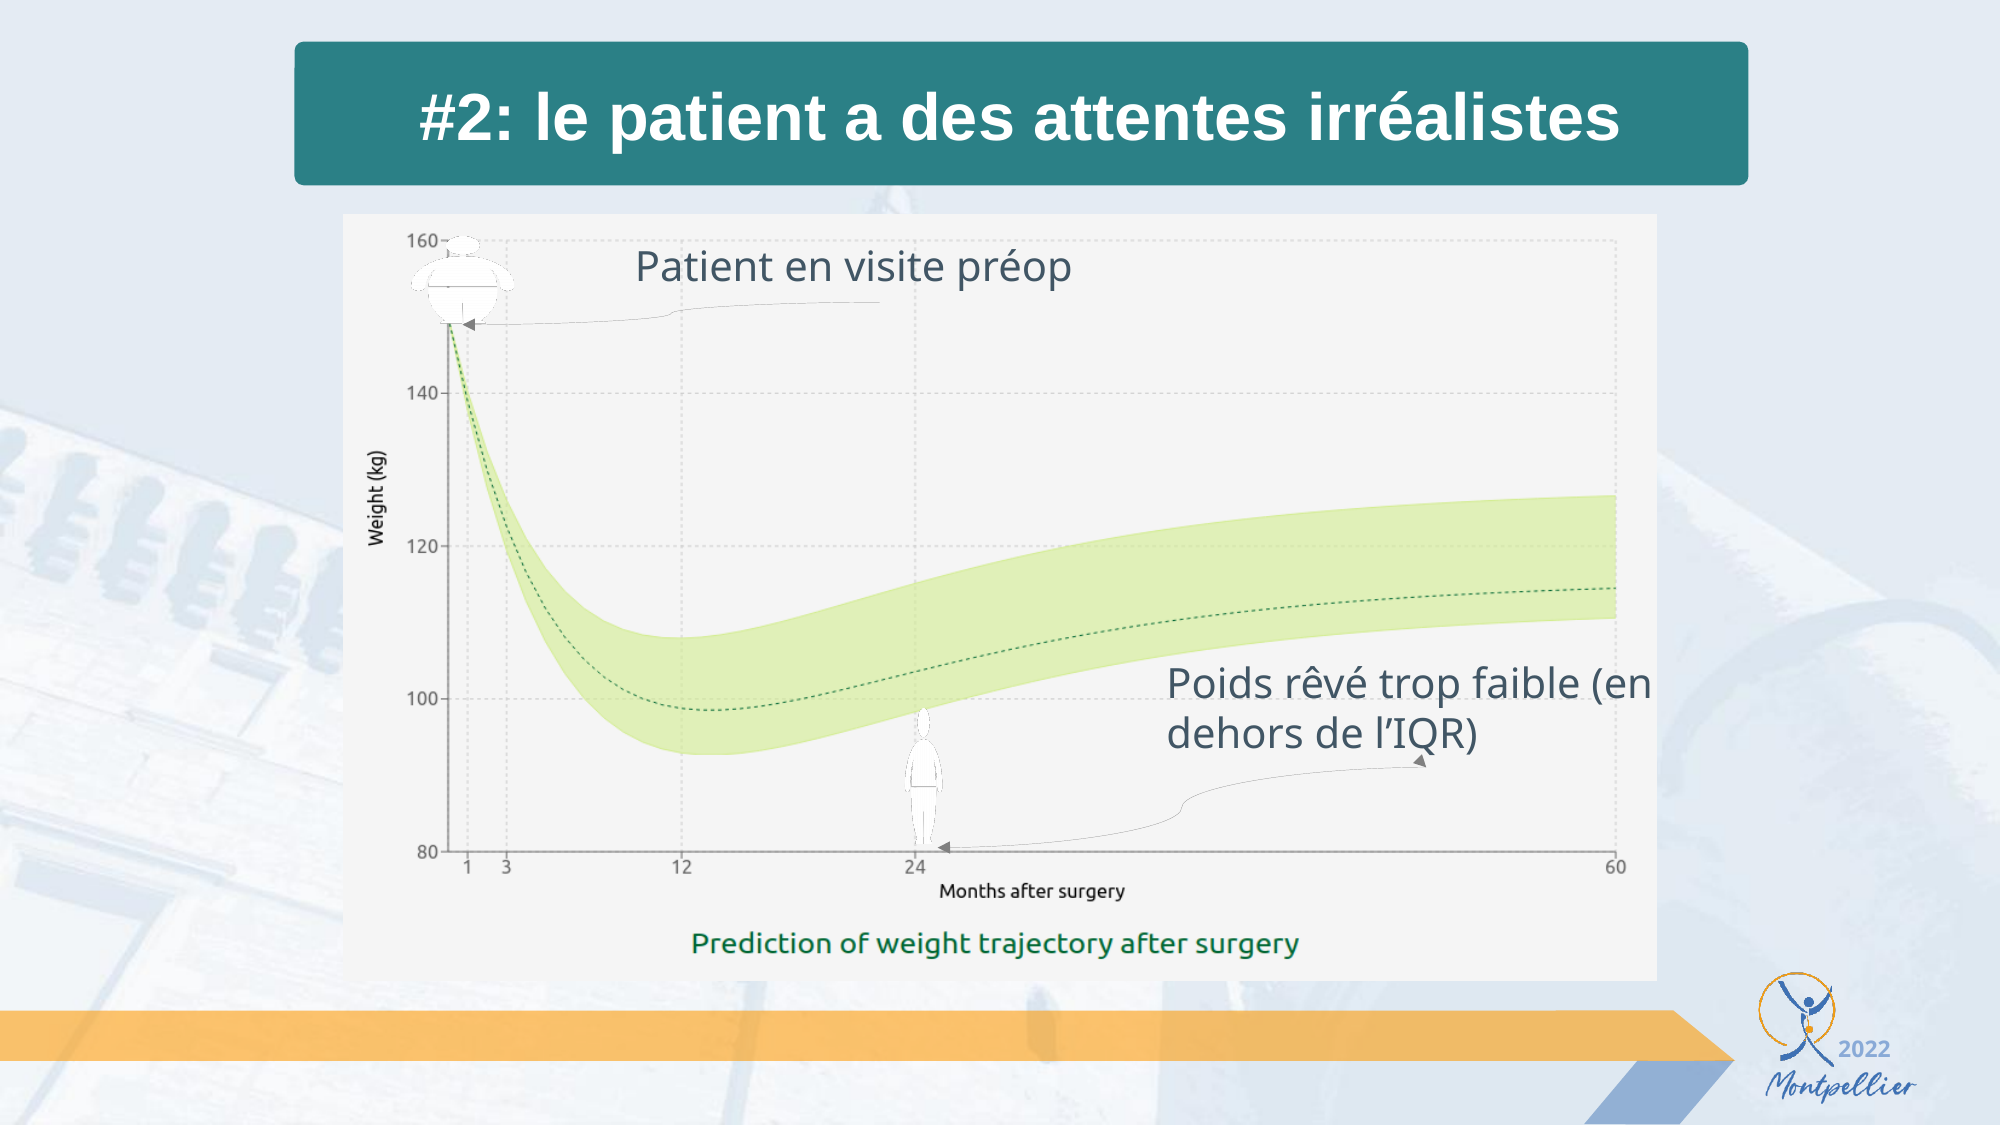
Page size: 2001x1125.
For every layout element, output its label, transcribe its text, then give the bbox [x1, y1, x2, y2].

text_box Patient en visite préop [620, 232, 1140, 303]
picture [0, 0, 2000, 1125]
text_box #2: le patient a des attentes irréalistes [294, 41, 1749, 186]
text_box Poids rêvé trop faible (en dehors de l’IQR) [1151, 649, 1701, 768]
picture [0, 1061, 1636, 1125]
